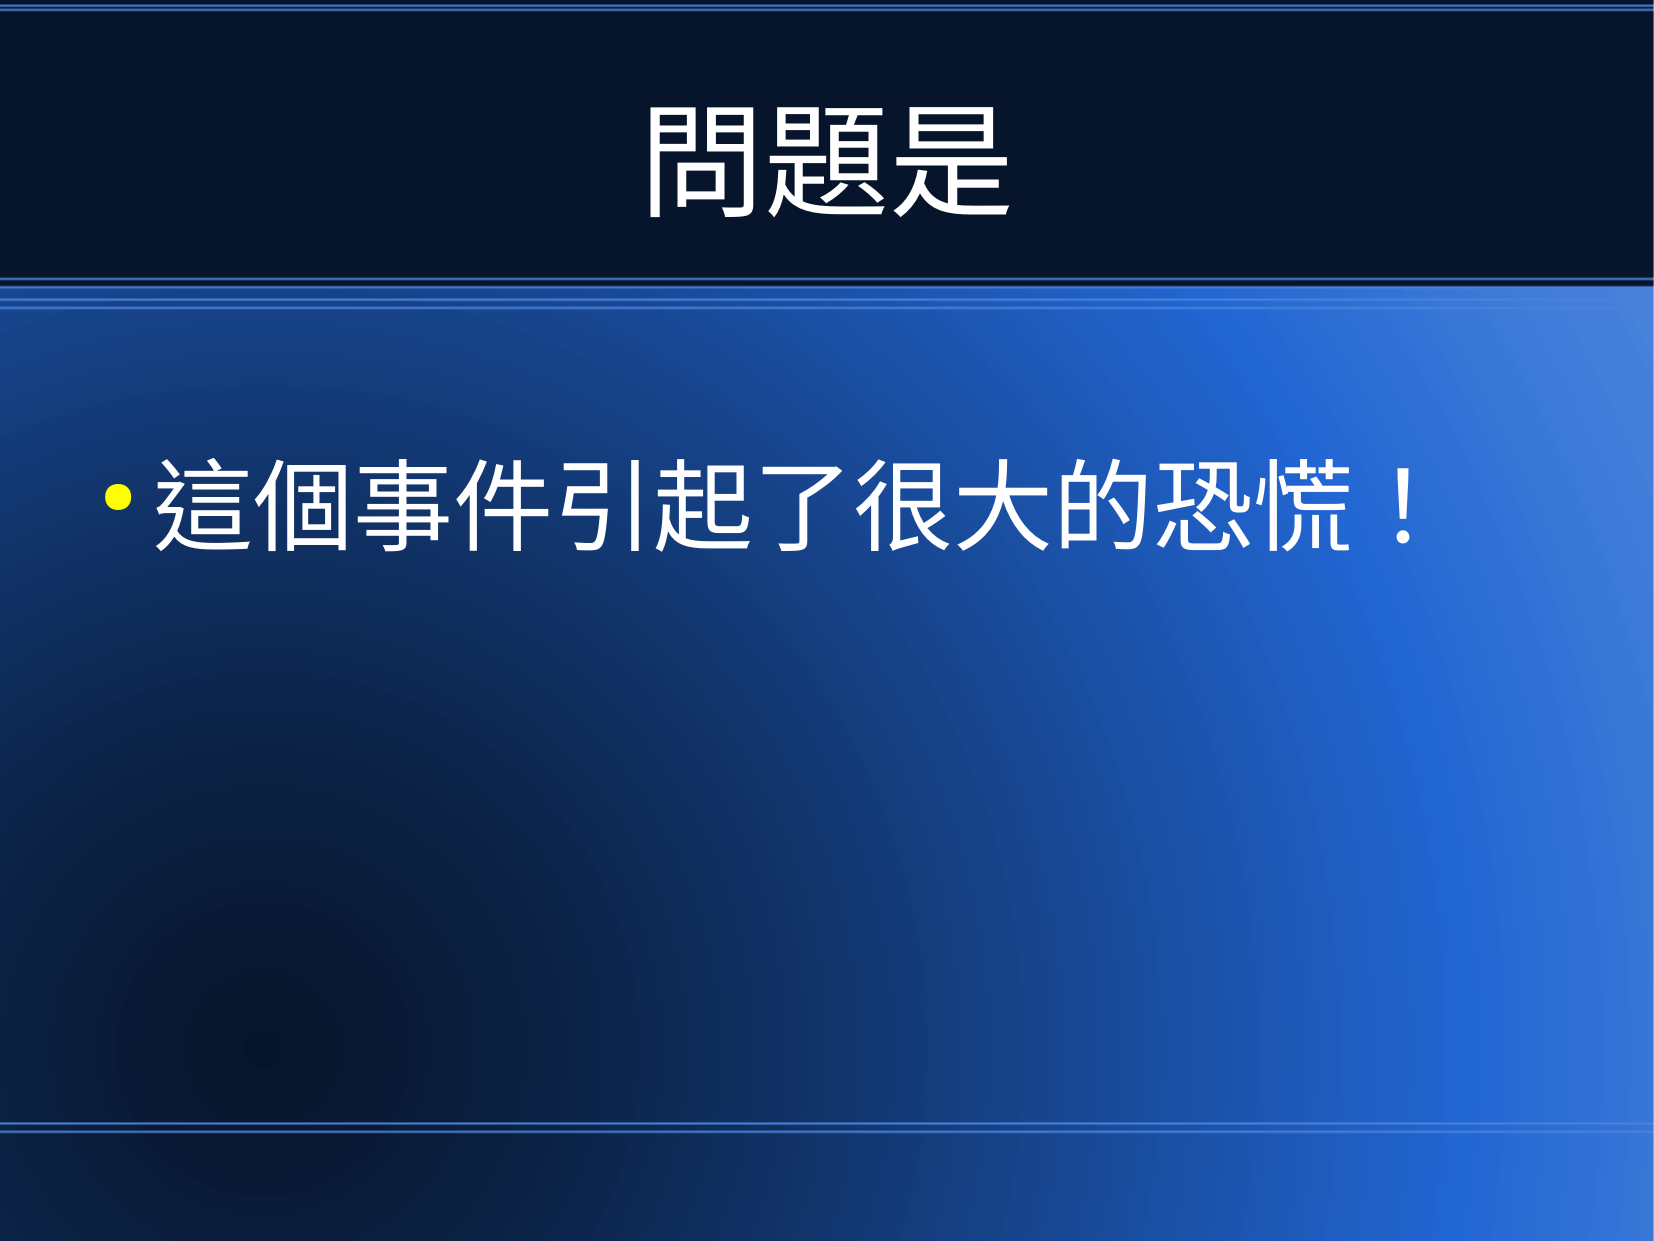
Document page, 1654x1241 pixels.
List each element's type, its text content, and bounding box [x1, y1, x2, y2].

title 問題是 [82, 49, 1571, 257]
list 這個事件引起了很大的恐慌！ [82, 355, 1571, 1241]
picture [0, 0, 1654, 1241]
